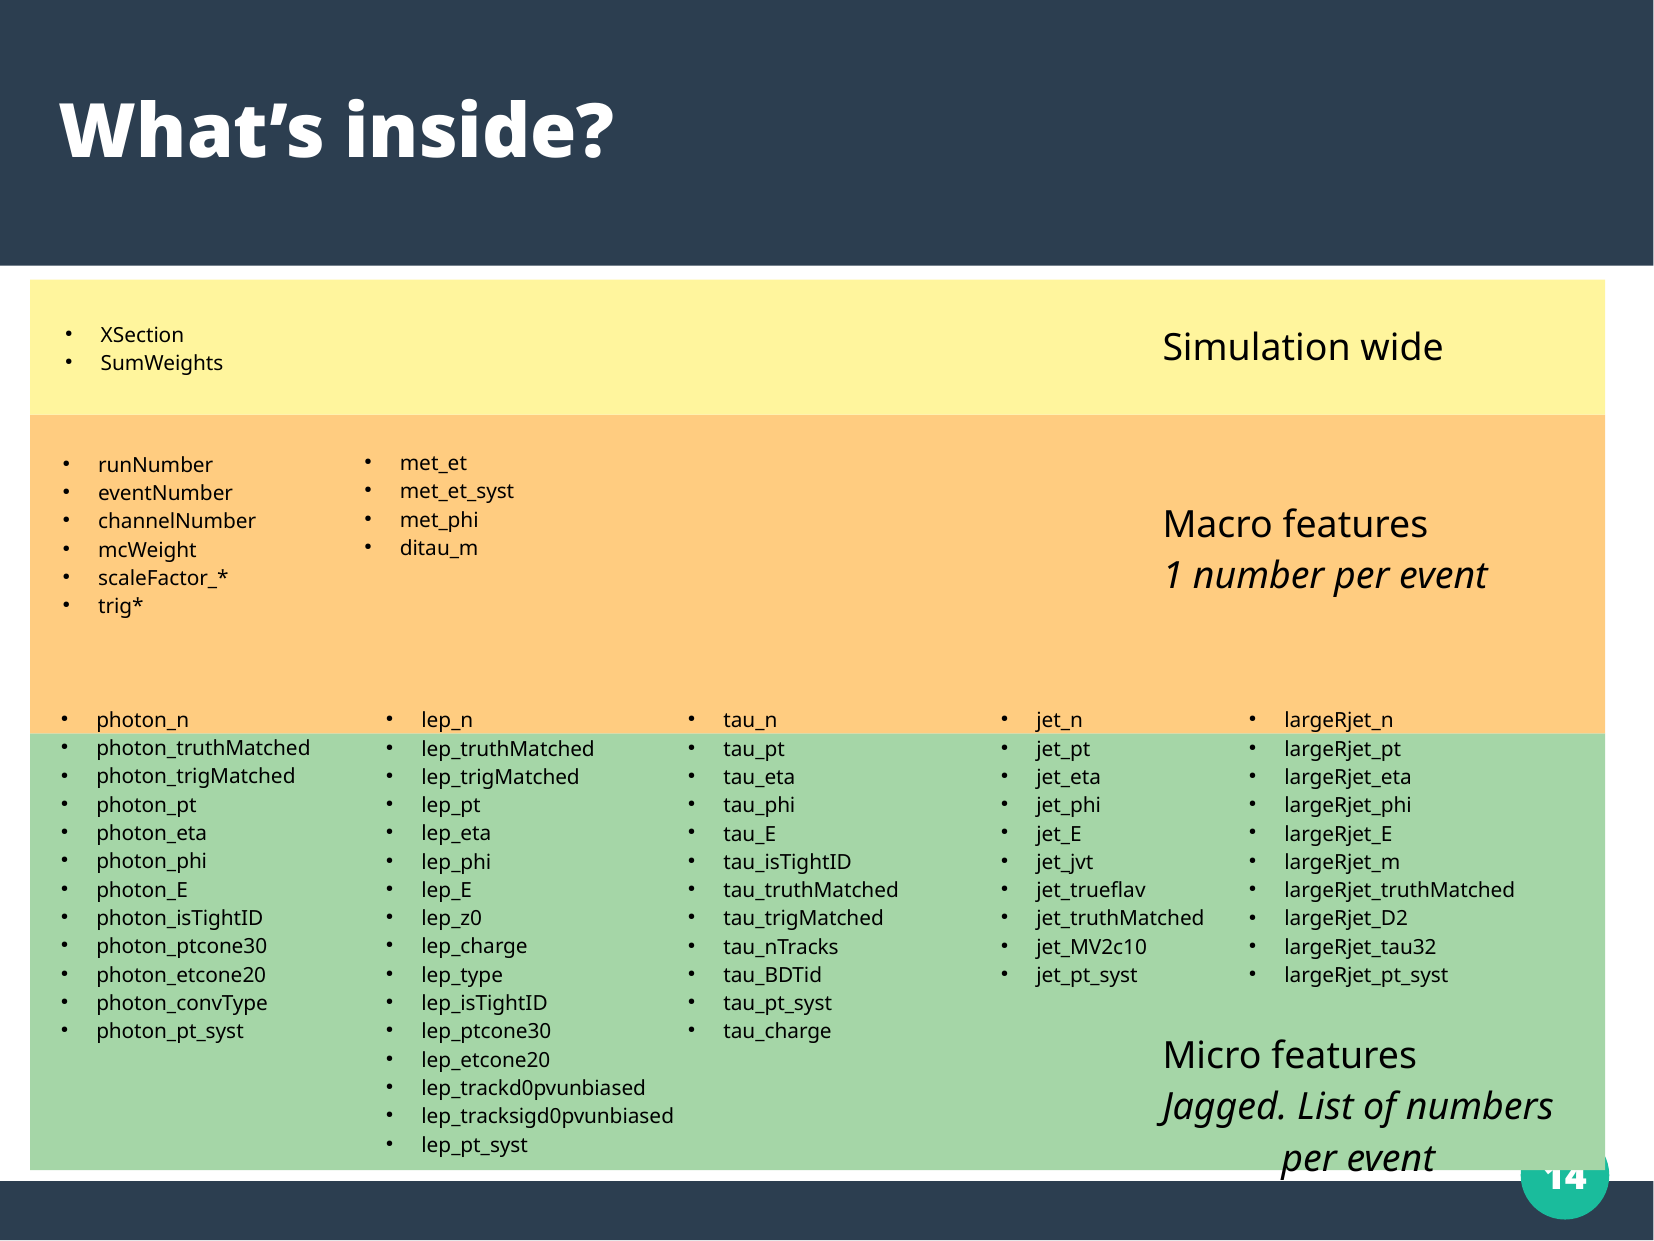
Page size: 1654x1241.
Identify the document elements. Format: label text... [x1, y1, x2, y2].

text_box tau_n tau_pt tau_eta tau_phi tau_E tau_isTightID tau_truthMatched tau_trigMatched tau_nTracks tau_BDTid tau_pt_syst tau_charge [673, 698, 966, 1053]
text_box Simulation wide [1147, 312, 1432, 376]
text_box runNumber eventNumber channelNumber mcWeight scaleFactor_* trig* [47, 442, 272, 628]
text_box photon_n photon_truthMatched photon_trigMatched photon_pt photon_eta photon_phi photon_E photon_isTightID photon_ptcone30 photon_etcone20 photon_convType photon_pt_syst [46, 697, 376, 1053]
text_box [30, 279, 1606, 1171]
title What’s inside? [59, 49, 1595, 207]
text_box XSection SumWeights [50, 312, 239, 385]
text_box jet_n jet_pt jet_eta jet_phi jet_E jet_jvt jet_trueflav jet_truthMatched jet_MV2c10 jet_pt_syst [986, 698, 1234, 996]
text_box largeRjet_n largeRjet_pt largeRjet_eta largeRjet_phi largeRjet_E largeRjet_m largeRjet_truthMatched largeRjet_D2 largeRjet_tau32 largeRjet_pt_syst [1234, 698, 1602, 996]
text_box Micro features Jagged. List of numbers per event [1147, 1021, 1542, 1179]
text_box met_et met_et_syst met_phi ditau_m [349, 441, 530, 569]
text_box lep_n lep_truthMatched lep_trigMatched lep_pt lep_eta lep_phi lep_E lep_z0 lep_charge lep_type lep_isTightID lep_ptcone30 lep_etcone20 lep_trackd0pvunbiased lep_tracksigd0pvunbiased lep_pt_syst [371, 698, 689, 1166]
text_box [1542, 1109, 1547, 1117]
text_box Macro features 1 number per event [1147, 490, 1473, 600]
